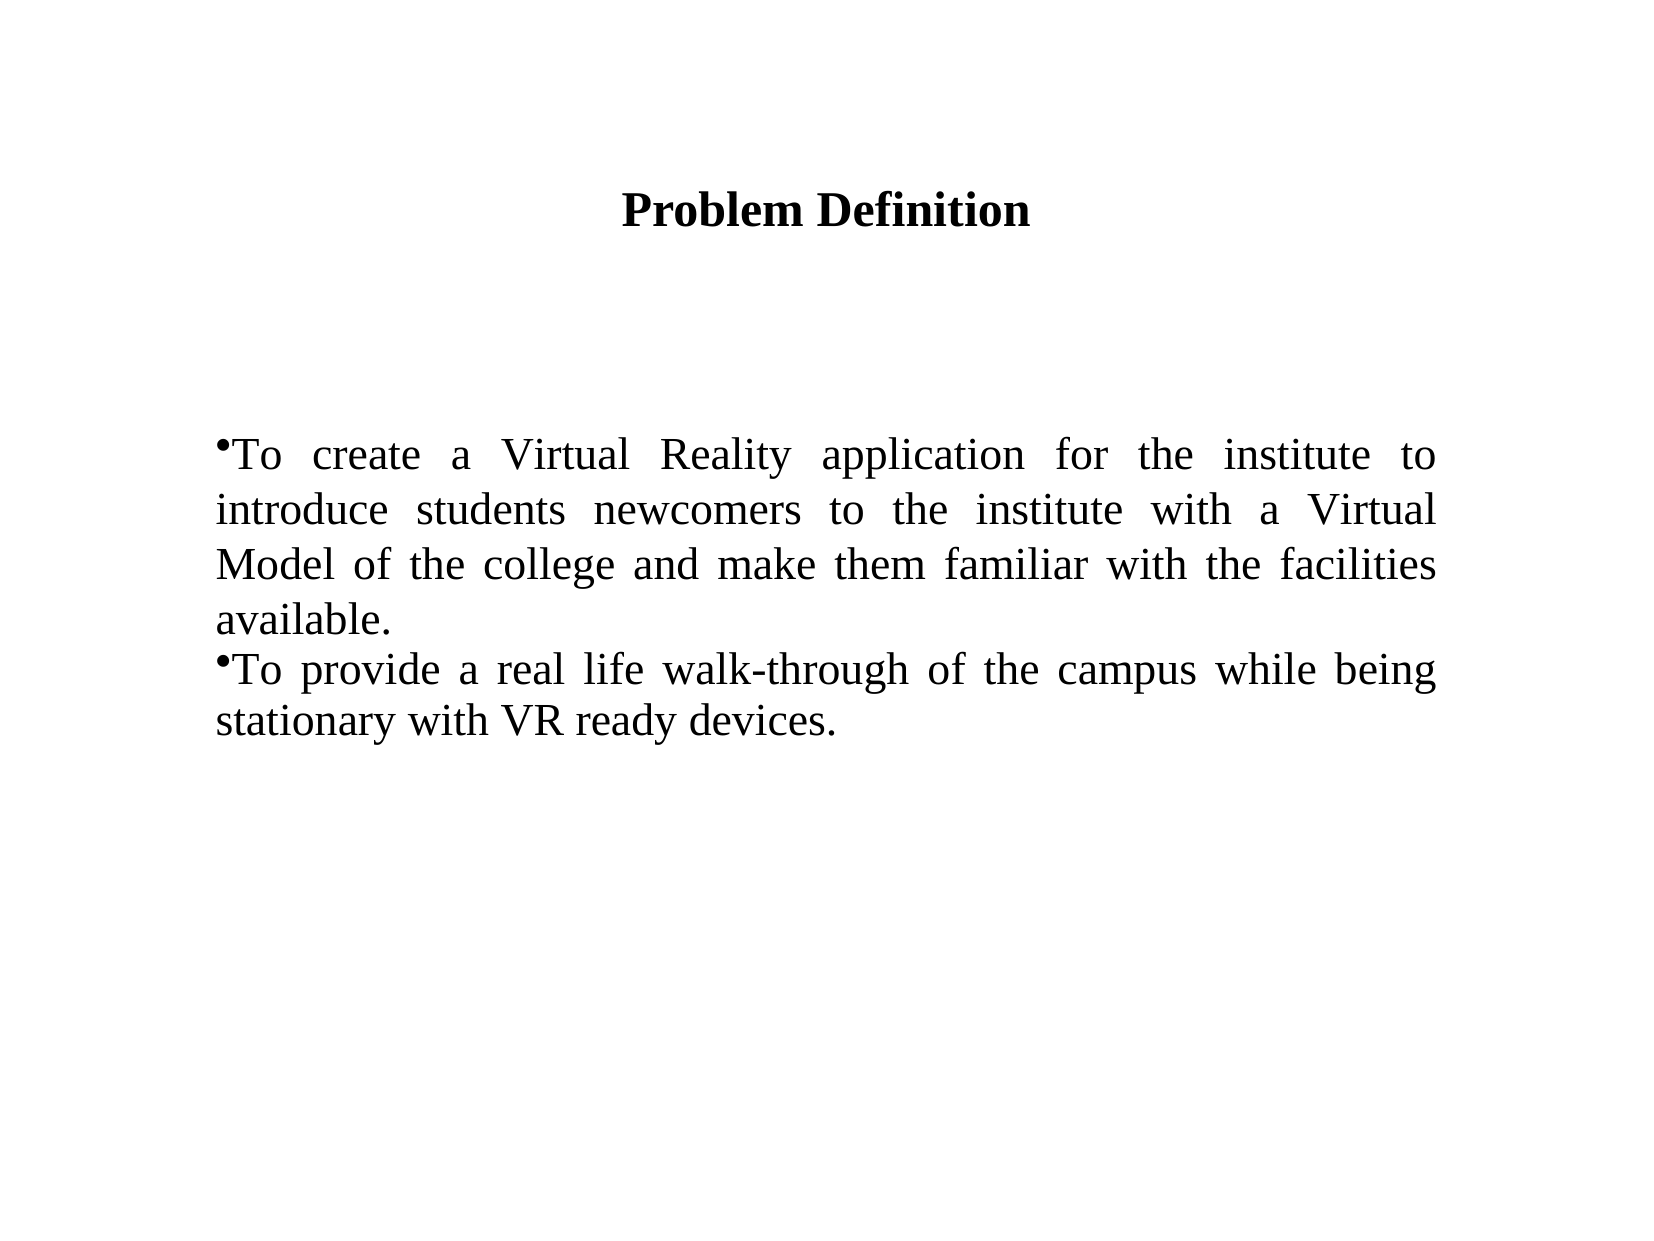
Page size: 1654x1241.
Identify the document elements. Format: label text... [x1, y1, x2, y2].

title Problem Definition [82, 106, 1571, 313]
text_box To create a Virtual Reality application for the institute to introduce students newcomers to the institute with a Virtual Model of the college and make them familiar with the facilities available. To provide a real life walk-through of the campus while being stationary with VR ready devices. [200, 416, 1453, 754]
